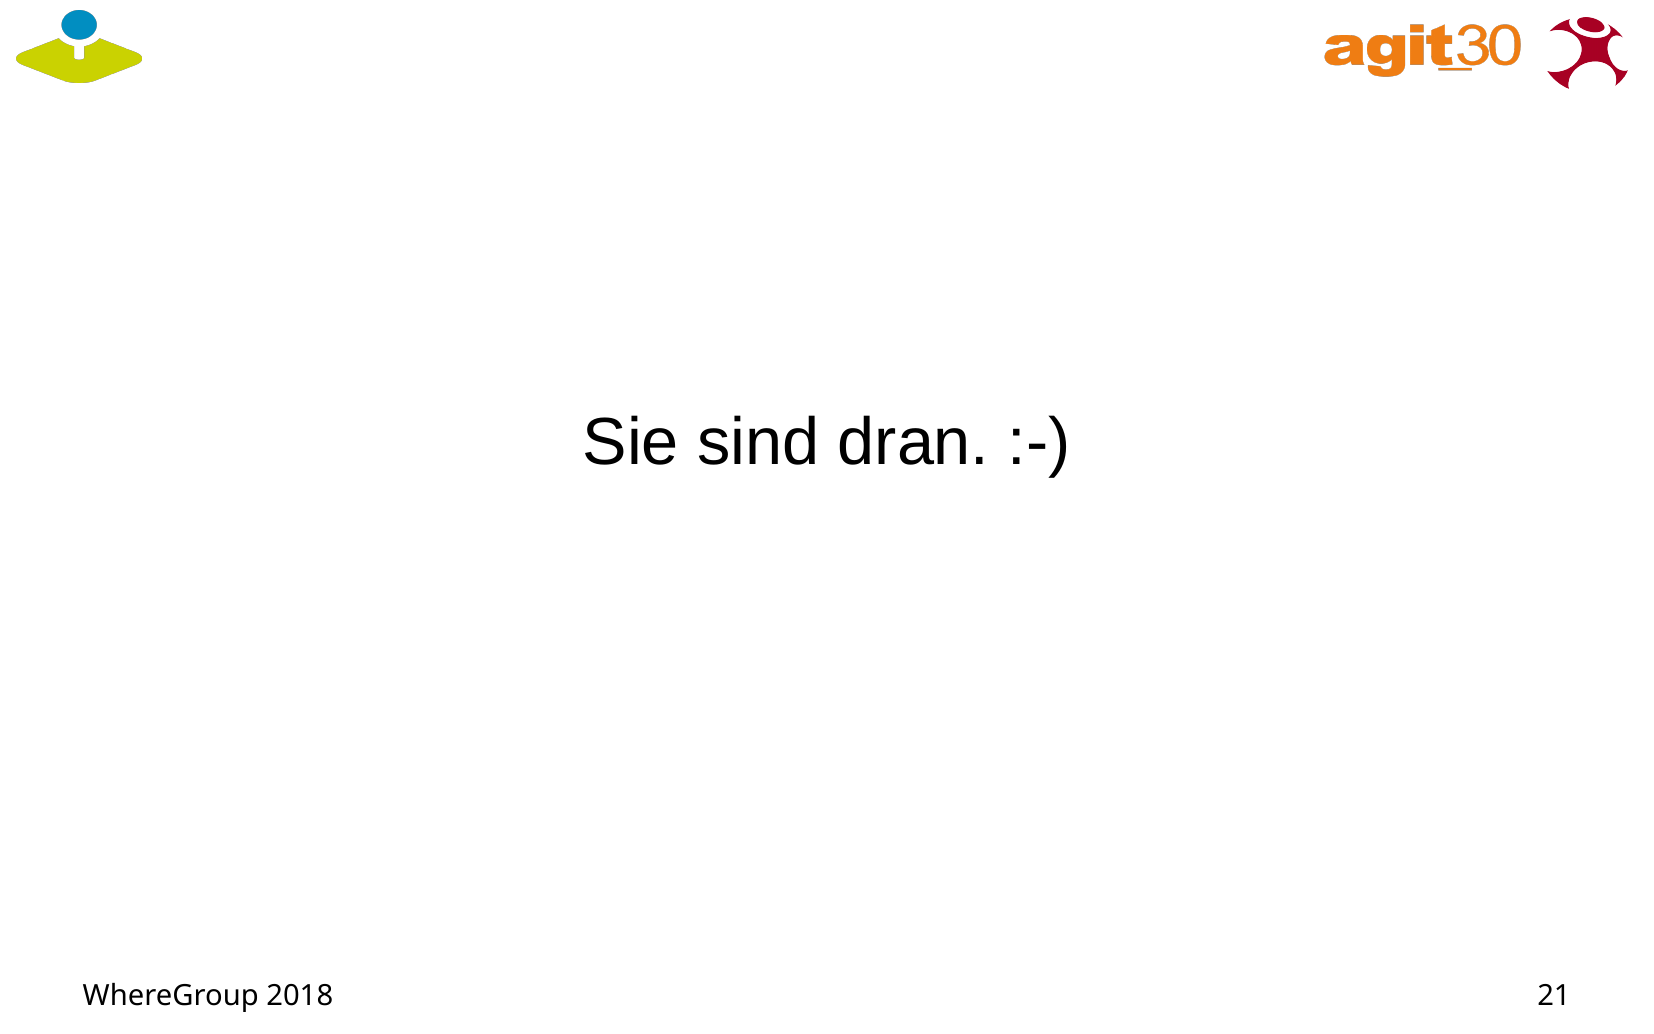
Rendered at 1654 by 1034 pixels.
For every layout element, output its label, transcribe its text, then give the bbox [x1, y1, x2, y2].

picture [1322, 21, 1524, 41]
picture [16, 10, 142, 83]
subtitle Sie sind dran. :-) [82, 41, 1571, 842]
picture [1547, 17, 1628, 89]
